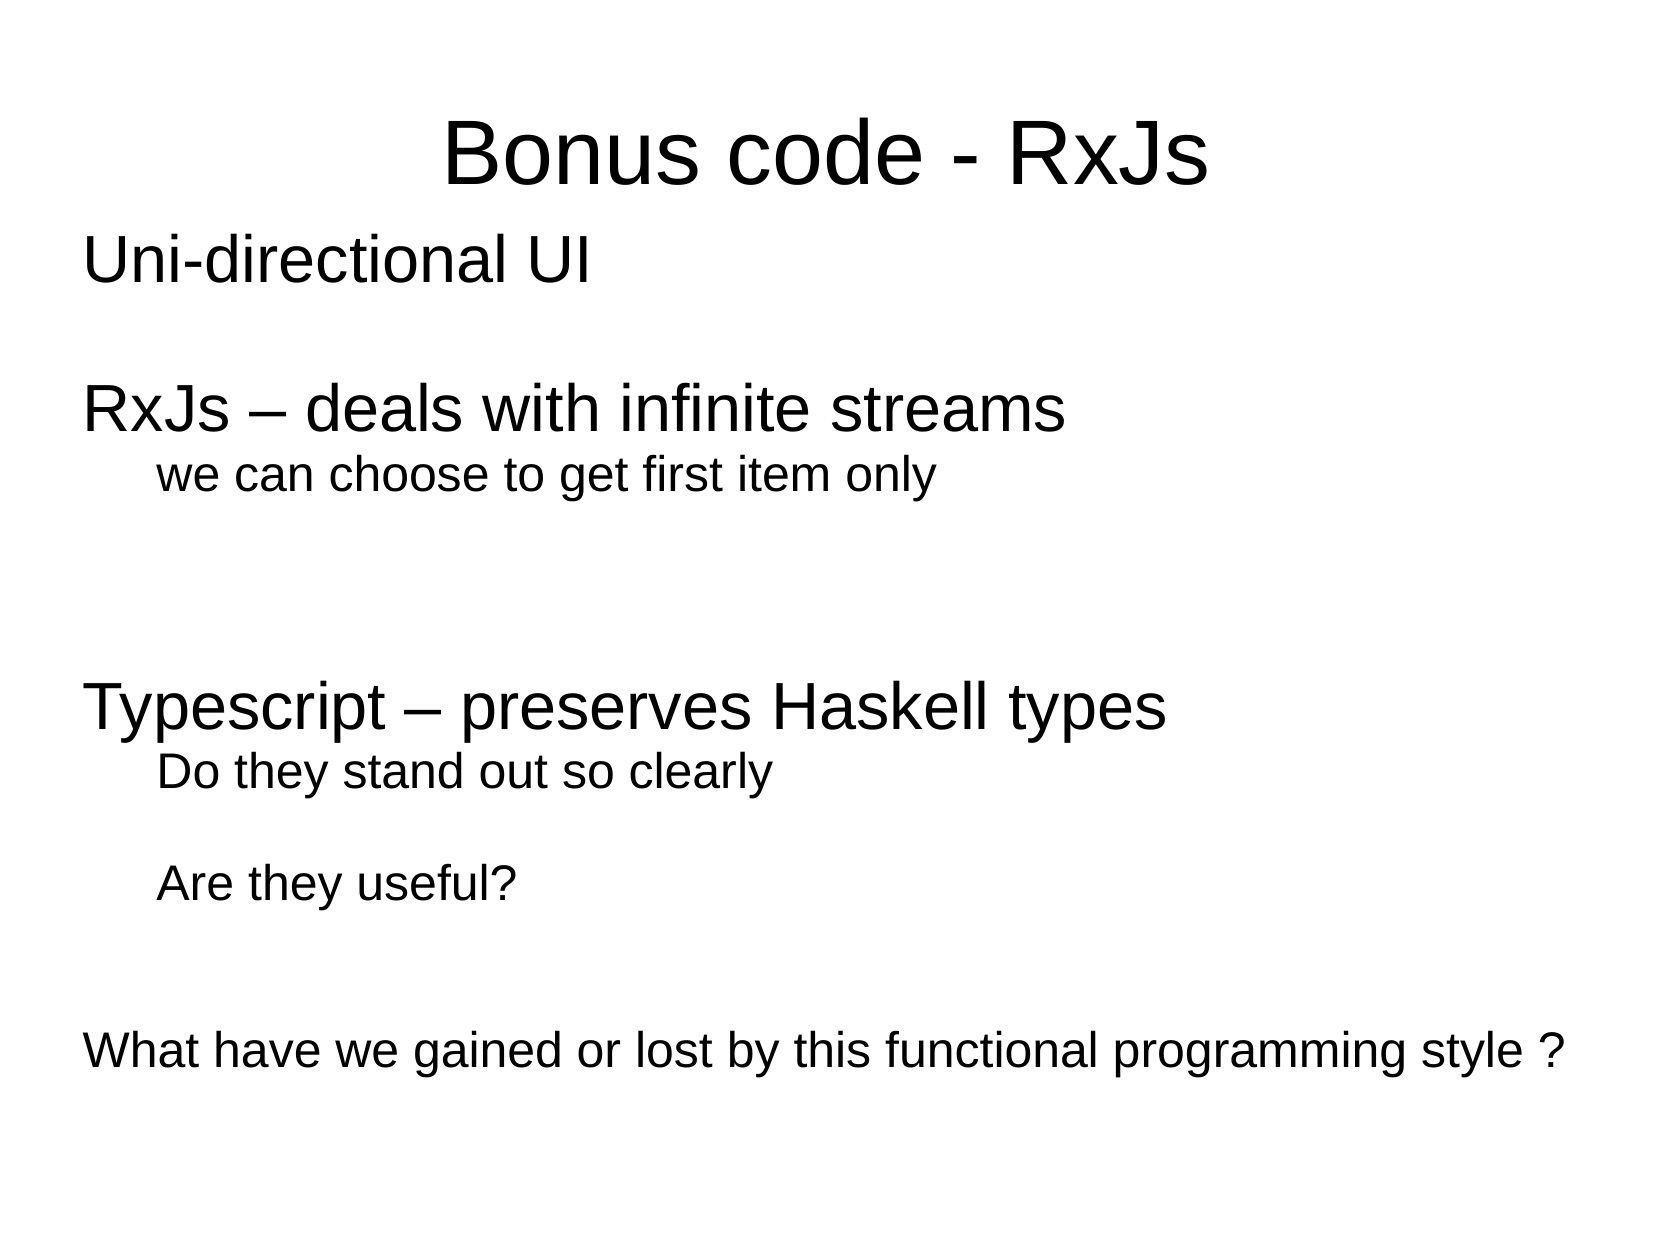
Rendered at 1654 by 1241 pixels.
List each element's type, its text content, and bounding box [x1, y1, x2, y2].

title Bonus code - RxJs [82, 49, 1571, 221]
subtitle Uni-directional UI RxJs – deals with infinite streams we can choose to get first item only Typescript – preserves Haskell types Do they stand out so clearly Are they useful? What have we gained or lost by this functional programming style ? [82, 221, 1571, 1079]
